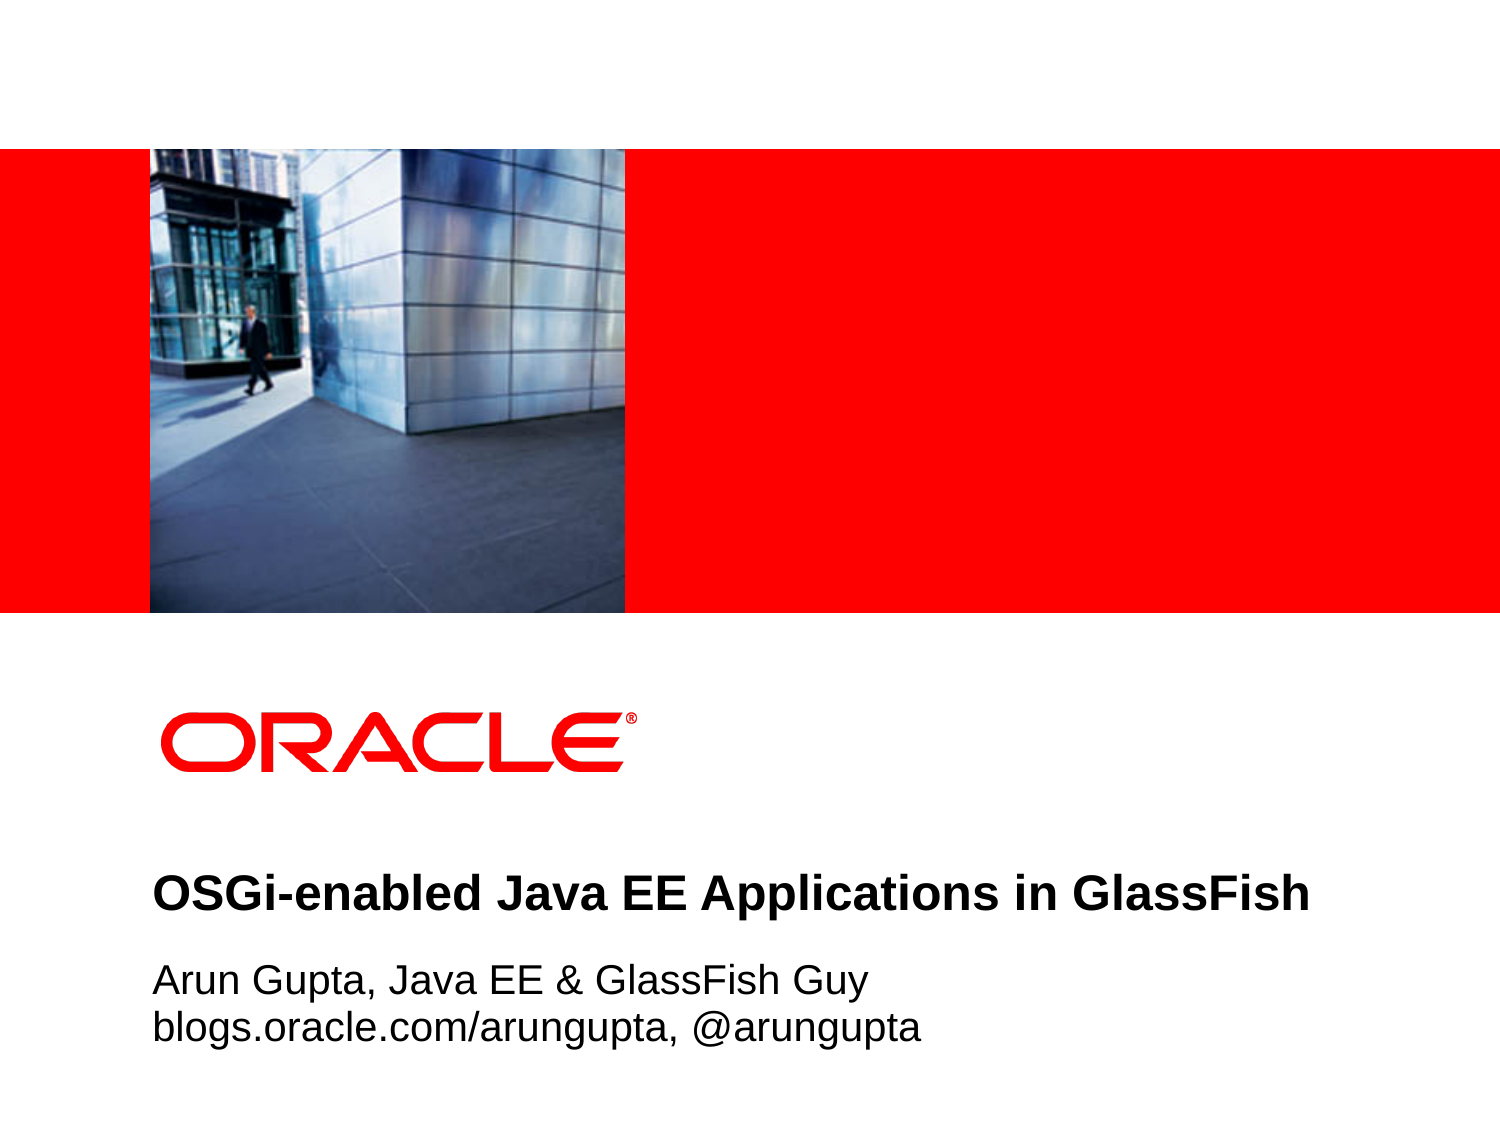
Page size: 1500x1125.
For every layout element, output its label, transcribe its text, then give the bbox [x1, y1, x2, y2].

picture [0, 149, 1500, 613]
title OSGi-enabled Java EE Applications in GlassFish [137, 787, 1500, 929]
subtitle Arun Gupta, Java EE & GlassFish Guy blogs.oracle.com/arungupta, @arungupta [137, 949, 1188, 1075]
picture [161, 712, 637, 772]
